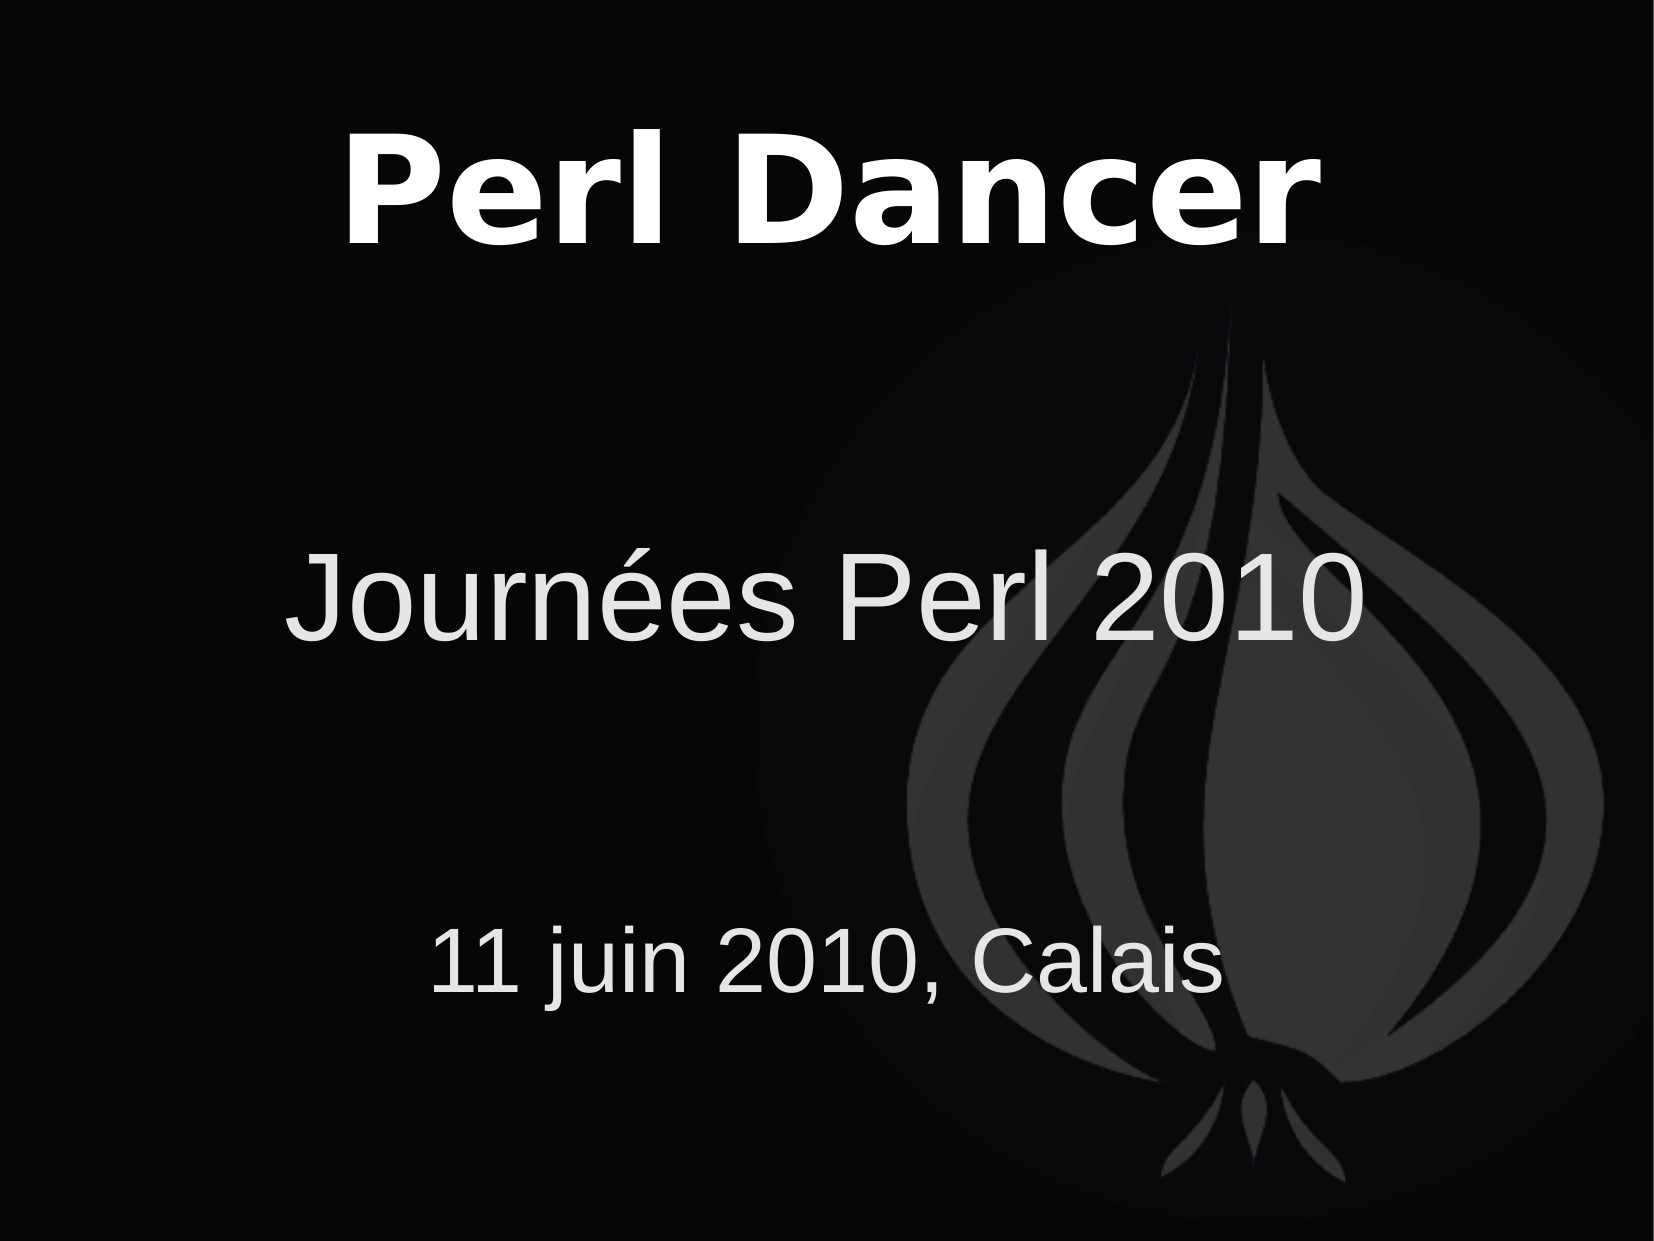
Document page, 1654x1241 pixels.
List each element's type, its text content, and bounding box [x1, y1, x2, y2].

title Perl Dancer [88, 88, 1571, 290]
subtitle Journées Perl 2010 11 juin 2010, Calais [82, 290, 1571, 1109]
picture [0, 0, 1654, 1241]
